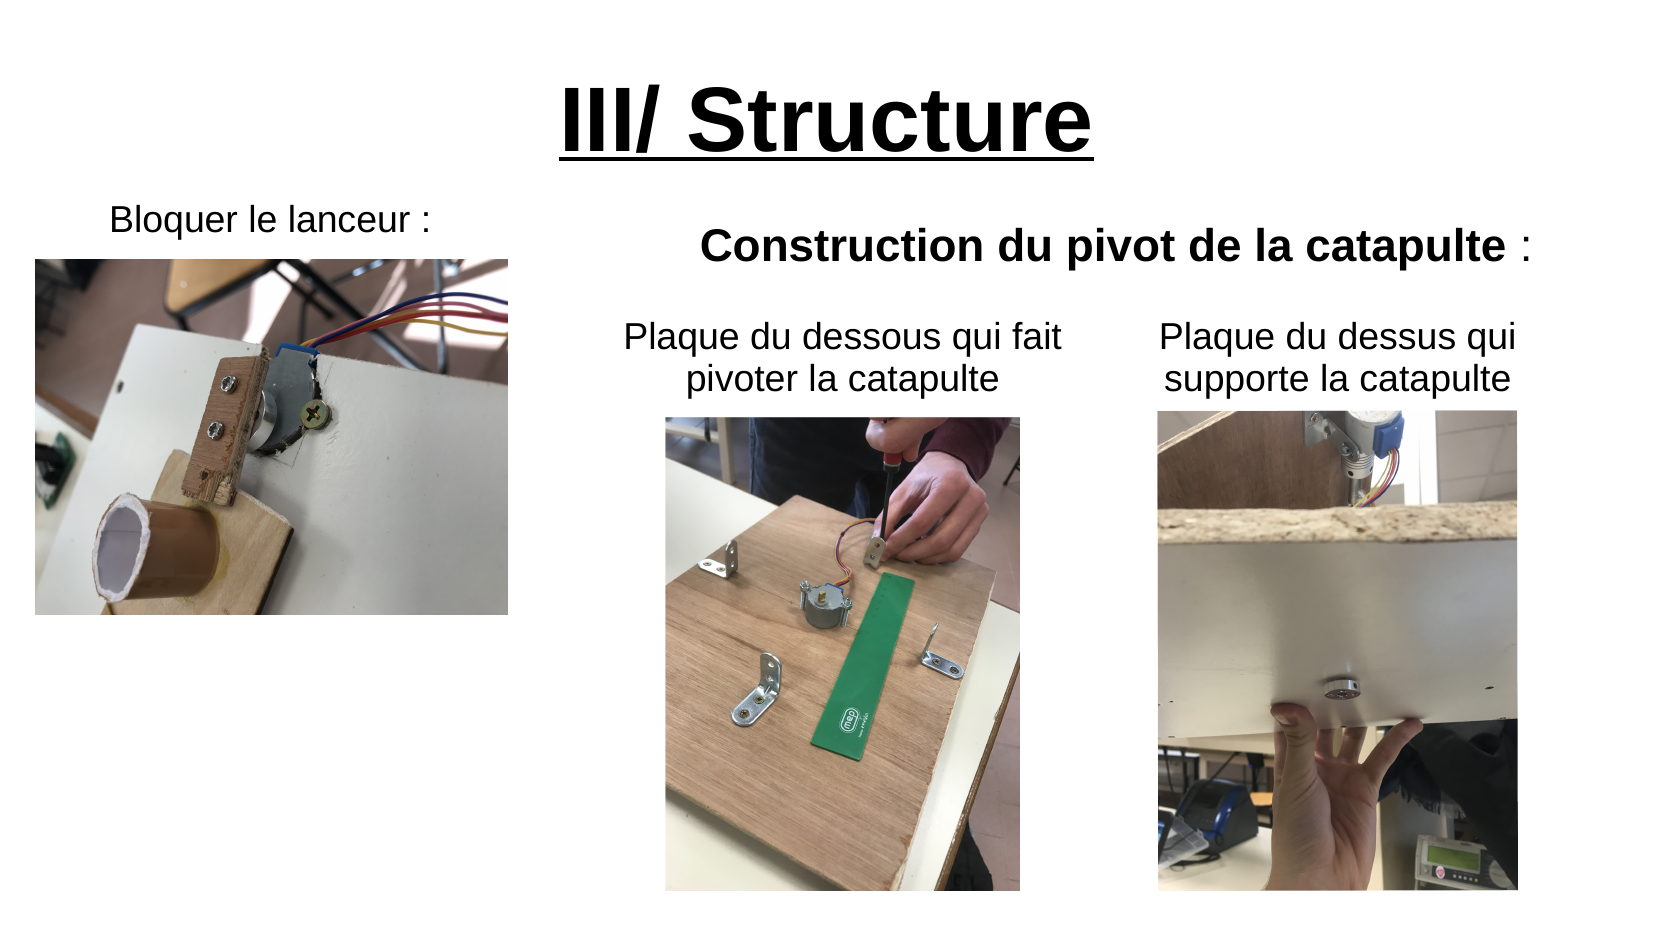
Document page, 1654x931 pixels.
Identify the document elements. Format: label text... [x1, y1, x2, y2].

text_box Construction du pivot de la catapulte : [685, 212, 1556, 281]
picture [35, 259, 508, 615]
picture [1157, 411, 1518, 891]
picture [665, 417, 1020, 891]
title III/ Structure [82, 37, 1571, 193]
text_box Plaque du dessous qui fait pivoter la catapulte [606, 308, 1079, 411]
text_box Bloquer le lanceur : [94, 191, 497, 249]
text_box Plaque du dessus qui supporte la catapulte [1101, 308, 1574, 411]
